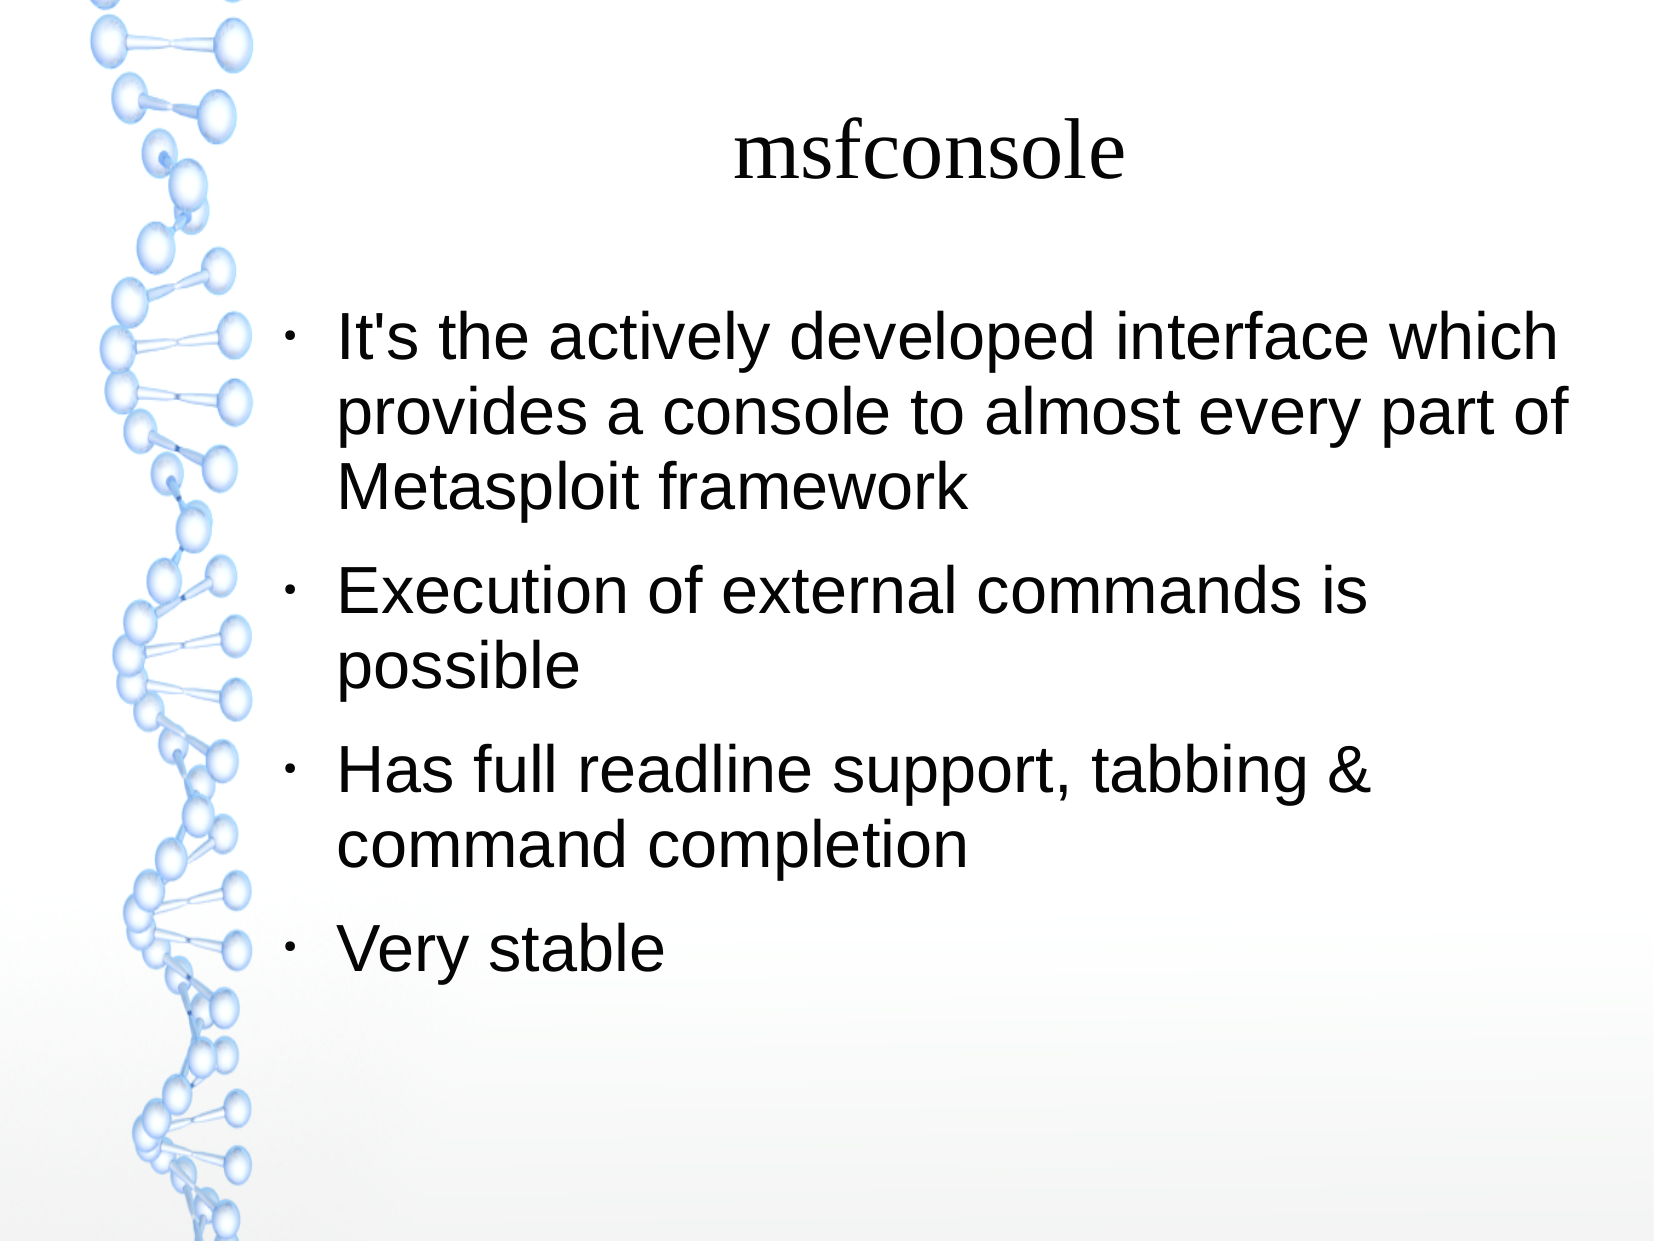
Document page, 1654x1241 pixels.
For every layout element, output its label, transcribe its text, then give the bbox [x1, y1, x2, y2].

title msfconsole [265, 47, 1595, 252]
list It's the actively developed interface which provides a console to almost every part of Metasploit framework Execution of external commands is possible Has full readline support, tabbing & command completion Very stable [265, 299, 1595, 1019]
picture [0, 0, 1654, 1241]
